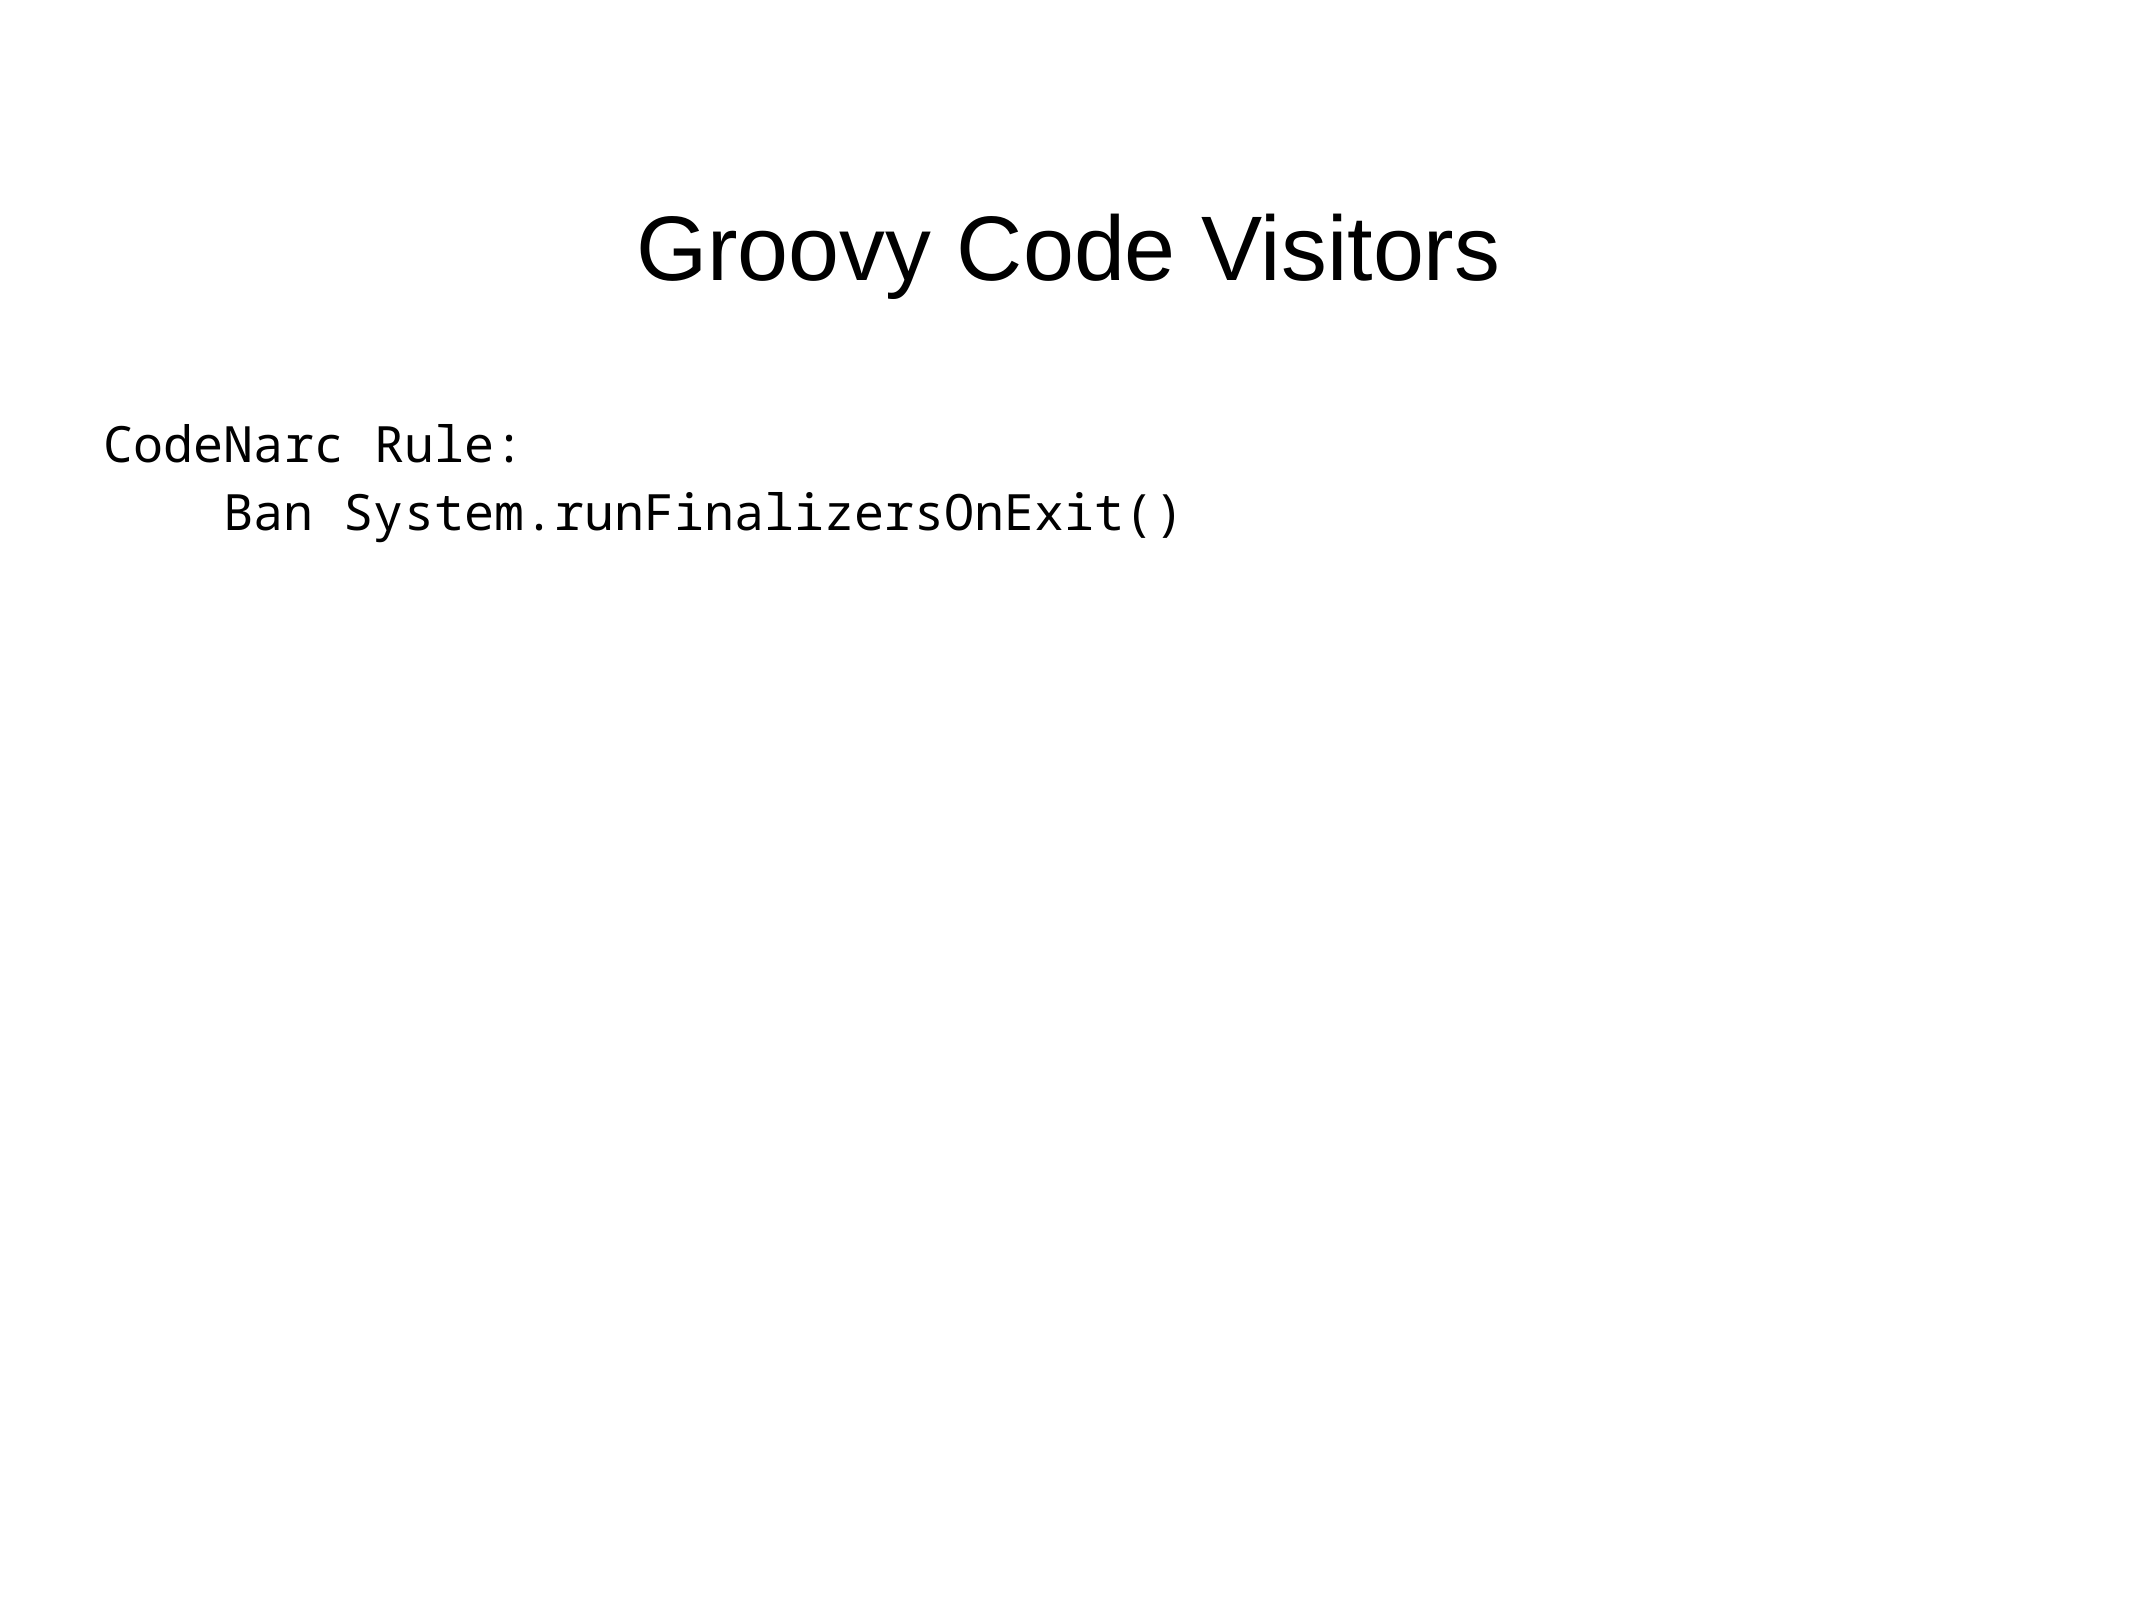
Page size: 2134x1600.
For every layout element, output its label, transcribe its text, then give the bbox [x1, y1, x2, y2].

subtitle CodeNarc Rule: Ban System.runFinalizersOnExit() [103, 371, 2030, 1414]
title Groovy Code Visitors [62, 197, 2075, 301]
